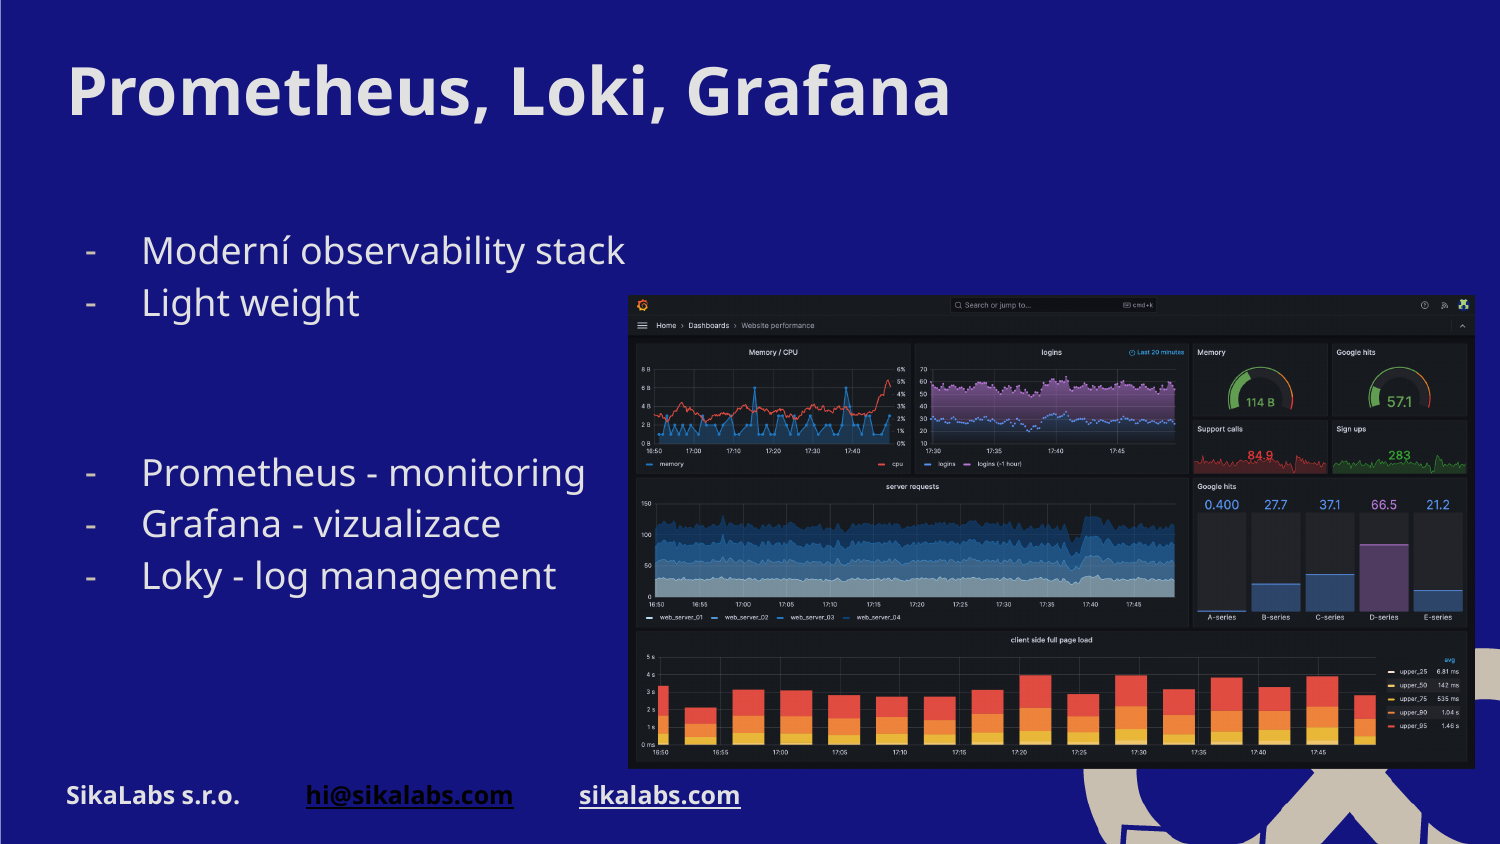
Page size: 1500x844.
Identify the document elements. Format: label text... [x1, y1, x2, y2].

picture [0, 0, 1500, 844]
list Moderní observability stack Light weight Prometheus - monitoring Grafana - vizualizace Loky - log management [51, 205, 1352, 754]
title Prometheus, Loki, Grafana [51, 33, 1449, 128]
